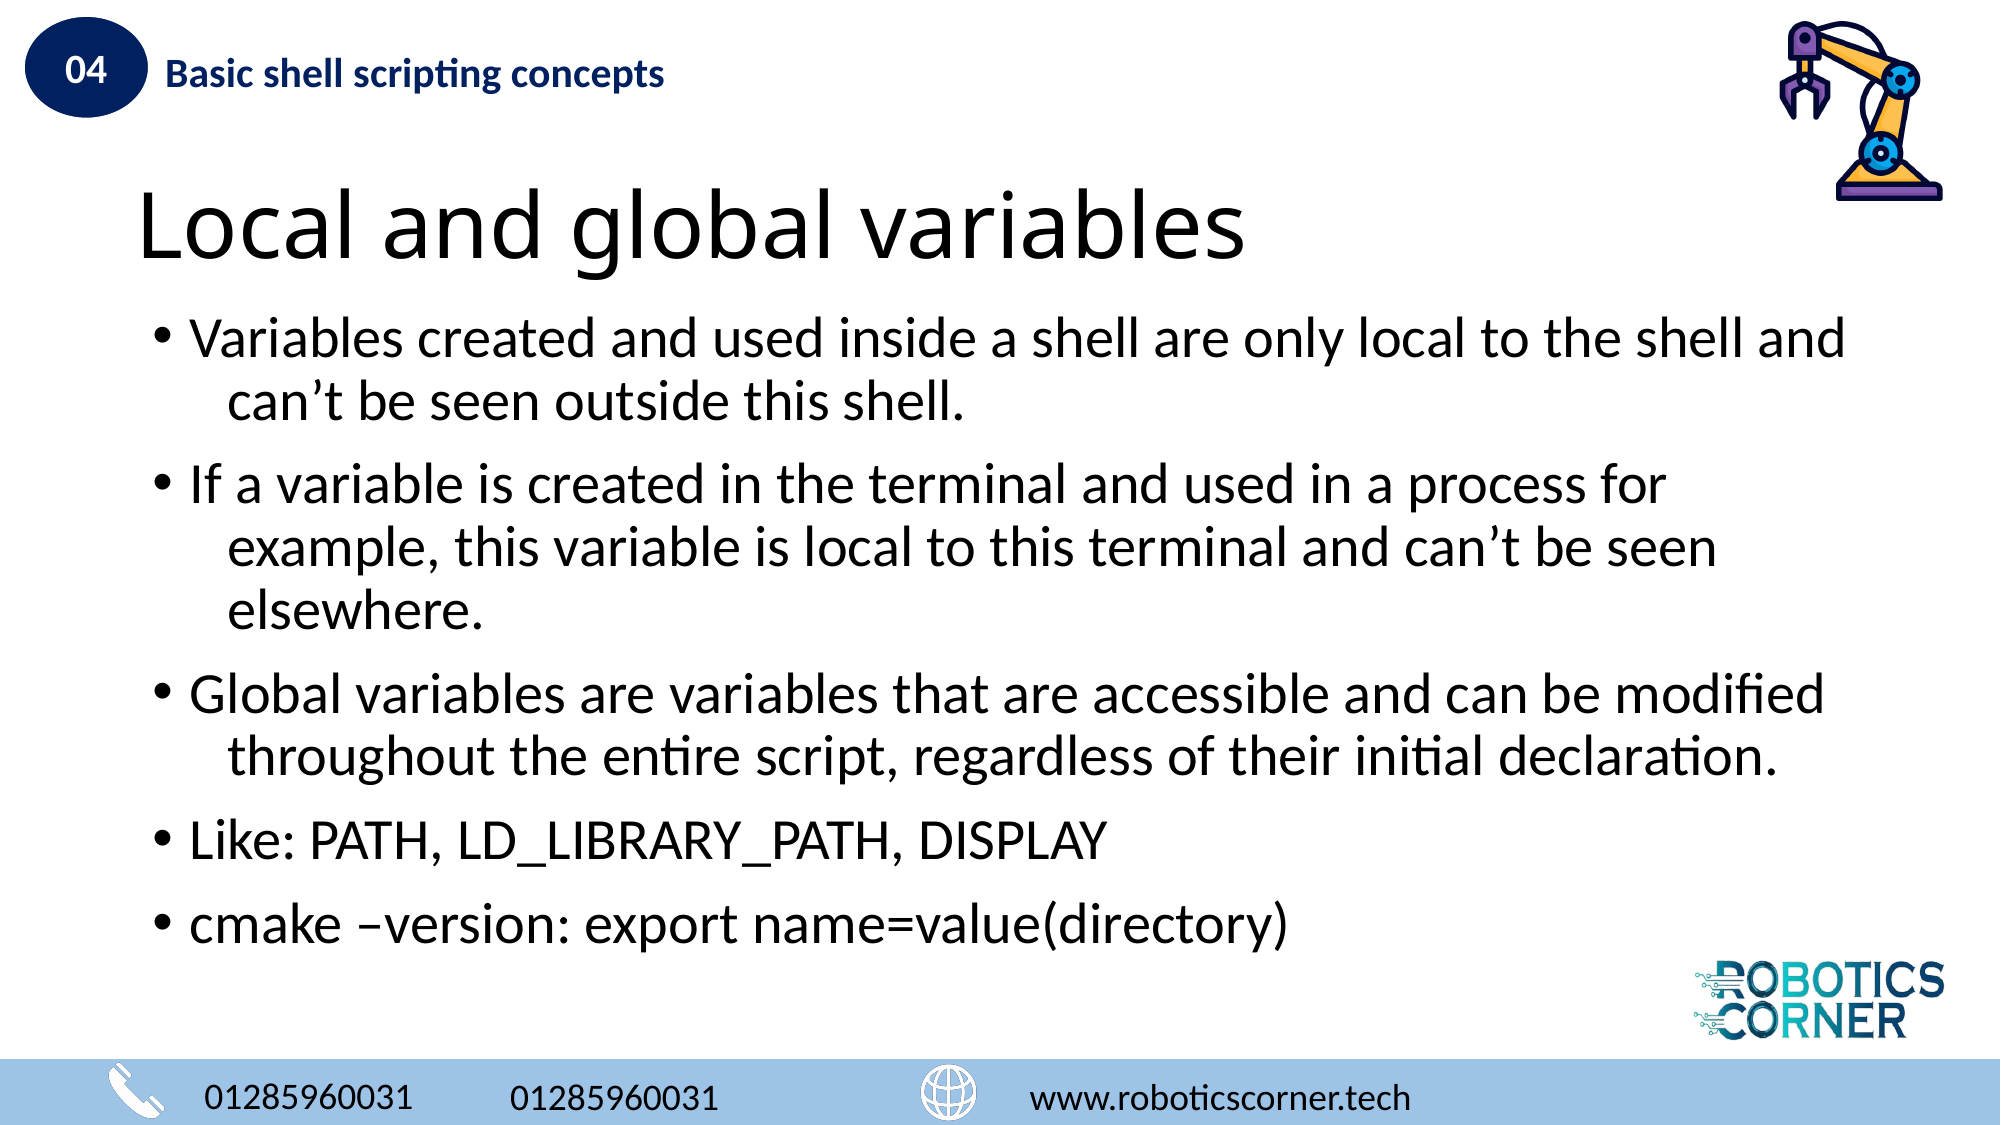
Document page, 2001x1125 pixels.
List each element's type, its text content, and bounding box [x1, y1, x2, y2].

title Local and global variables [120, 120, 1846, 338]
picture [915, 1059, 981, 1125]
picture [1680, 859, 1953, 1125]
text_box [1953, 1059, 2000, 1125]
text_box Basic shell scripting concepts [150, 38, 705, 154]
text_box [981, 1059, 1680, 1125]
text_box 01285960031 [189, 1064, 495, 1125]
picture [1771, 21, 1951, 201]
text_box 04 [22, 14, 150, 121]
text_box www.roboticscorner.tech [1014, 1065, 1546, 1125]
text_box [0, 1059, 915, 1125]
list Variables created and used inside a shell are only local to the shell and can’t be seen outside this shell. If a variable is created in the terminal and used in a process for example, this variable is local to this terminal and can’t be seen elsewhere. Global variables are variables that are accessible and can be modified throughout the entire script, regardless of their initial declaration. Like: PATH, LD_LIBRARY_PATH, DISPLAY cmake –version: export name=value(directory) [137, 299, 1863, 1014]
text_box 01285960031 [495, 1064, 827, 1125]
picture [103, 1057, 170, 1124]
